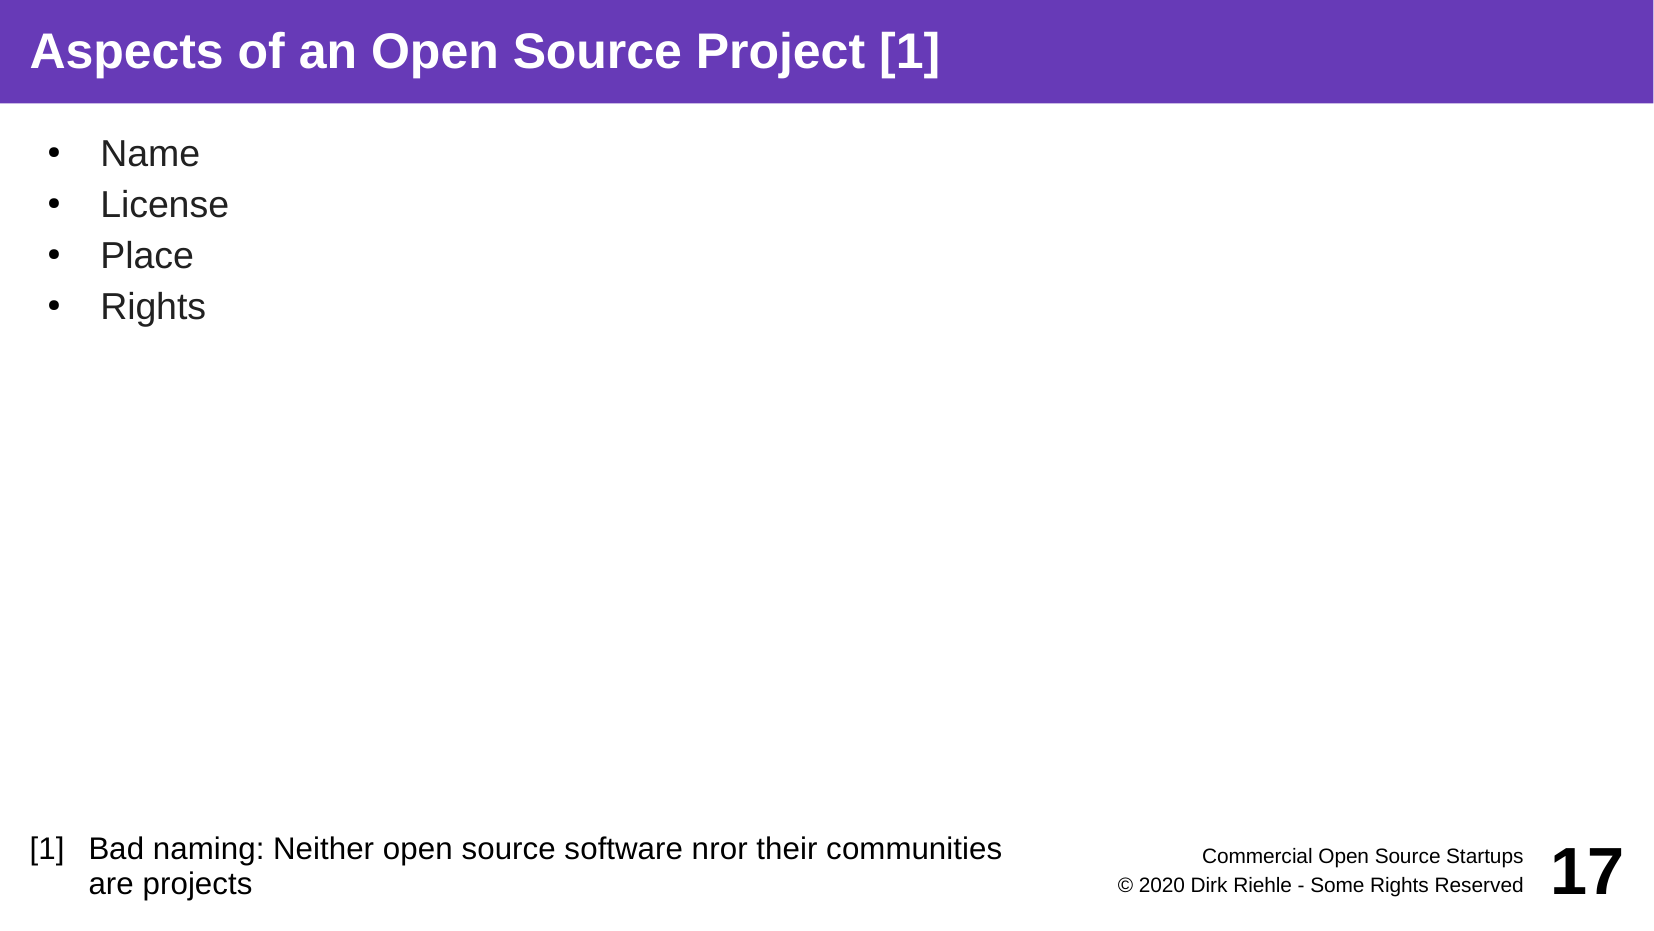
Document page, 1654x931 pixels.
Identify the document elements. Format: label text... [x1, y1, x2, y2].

title Aspects of an Open Source Project [1] [0, 0, 1654, 104]
list Name License Place Rights [29, 132, 1625, 813]
text_box [1] Bad naming: Neither open source software nror their communities are projects [0, 693, 1182, 931]
